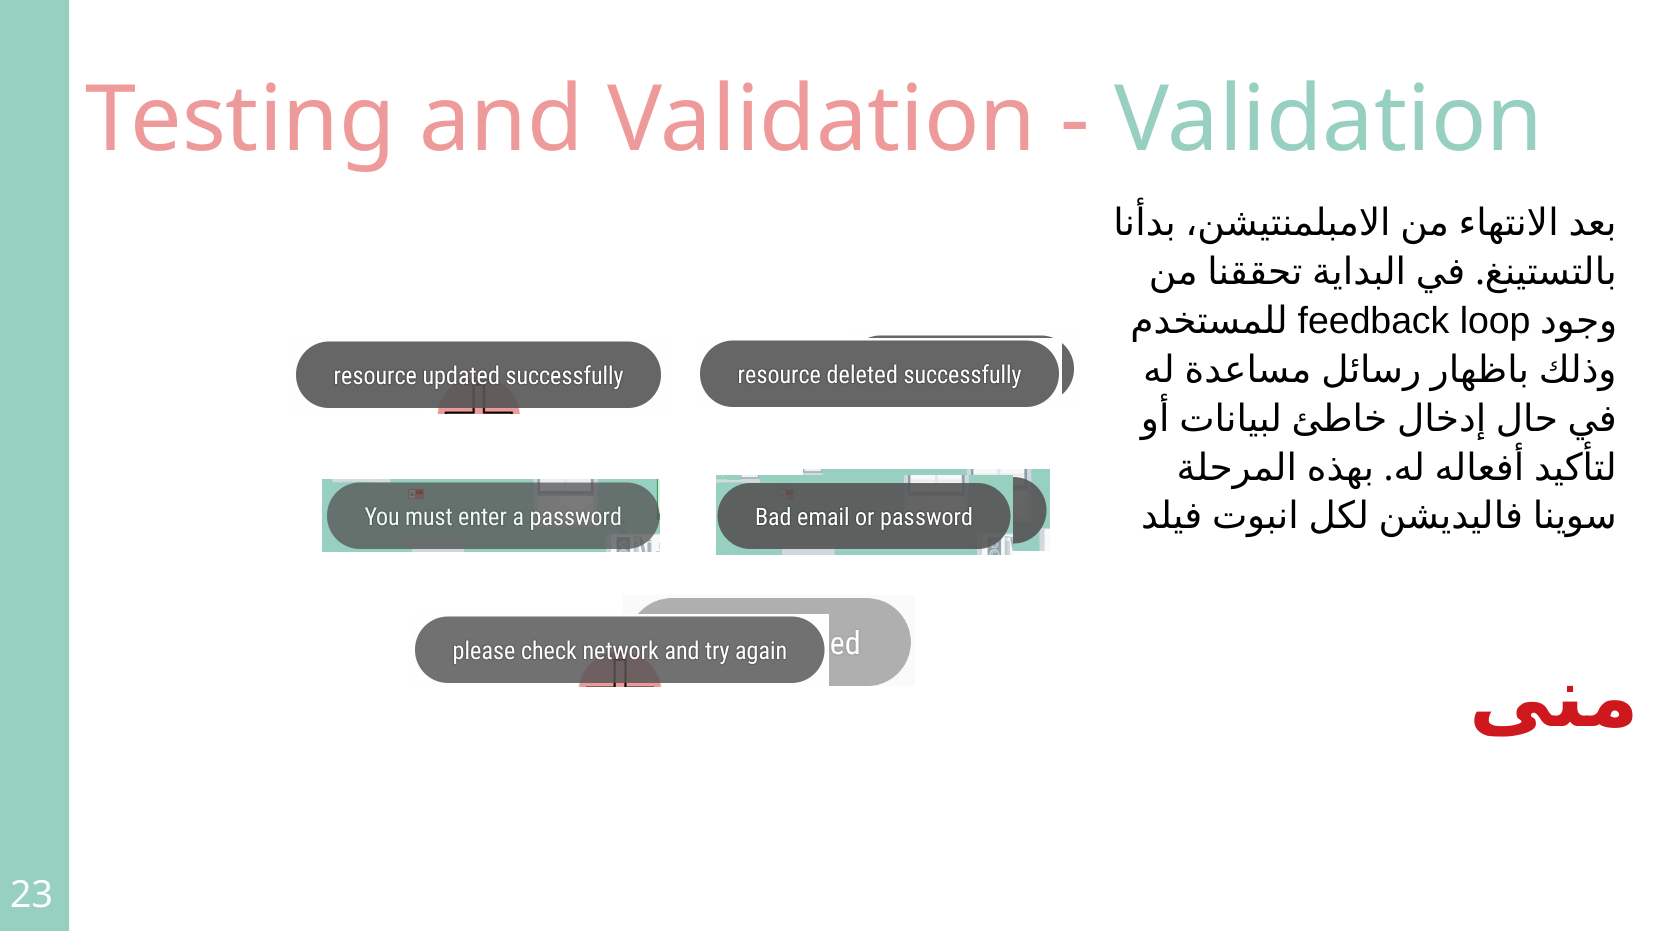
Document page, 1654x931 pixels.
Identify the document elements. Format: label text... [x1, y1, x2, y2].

picture [292, 338, 669, 414]
text_box [0, 0, 70, 860]
title Testing and Validation - Validation [82, 37, 1571, 193]
picture [697, 329, 1081, 407]
text_box بعد الانتهاء من الامبلمنتيشن، بدأنا بالتستينغ. في البداية تحققنا من وجود feedback loop للمستخدم وذلك باظهار رسائل مساعدة له في حال إدخال خاطئ لبيانات أو لتأكيد أفعاله له. بهذه المرحلة سوينا فاليديشن لكل انبوت فيلد [1098, 195, 1636, 558]
text_box منى [1455, 645, 1591, 750]
picture [716, 469, 1050, 556]
picture [322, 479, 660, 552]
picture [412, 595, 915, 687]
text_box <number> [0, 860, 132, 931]
